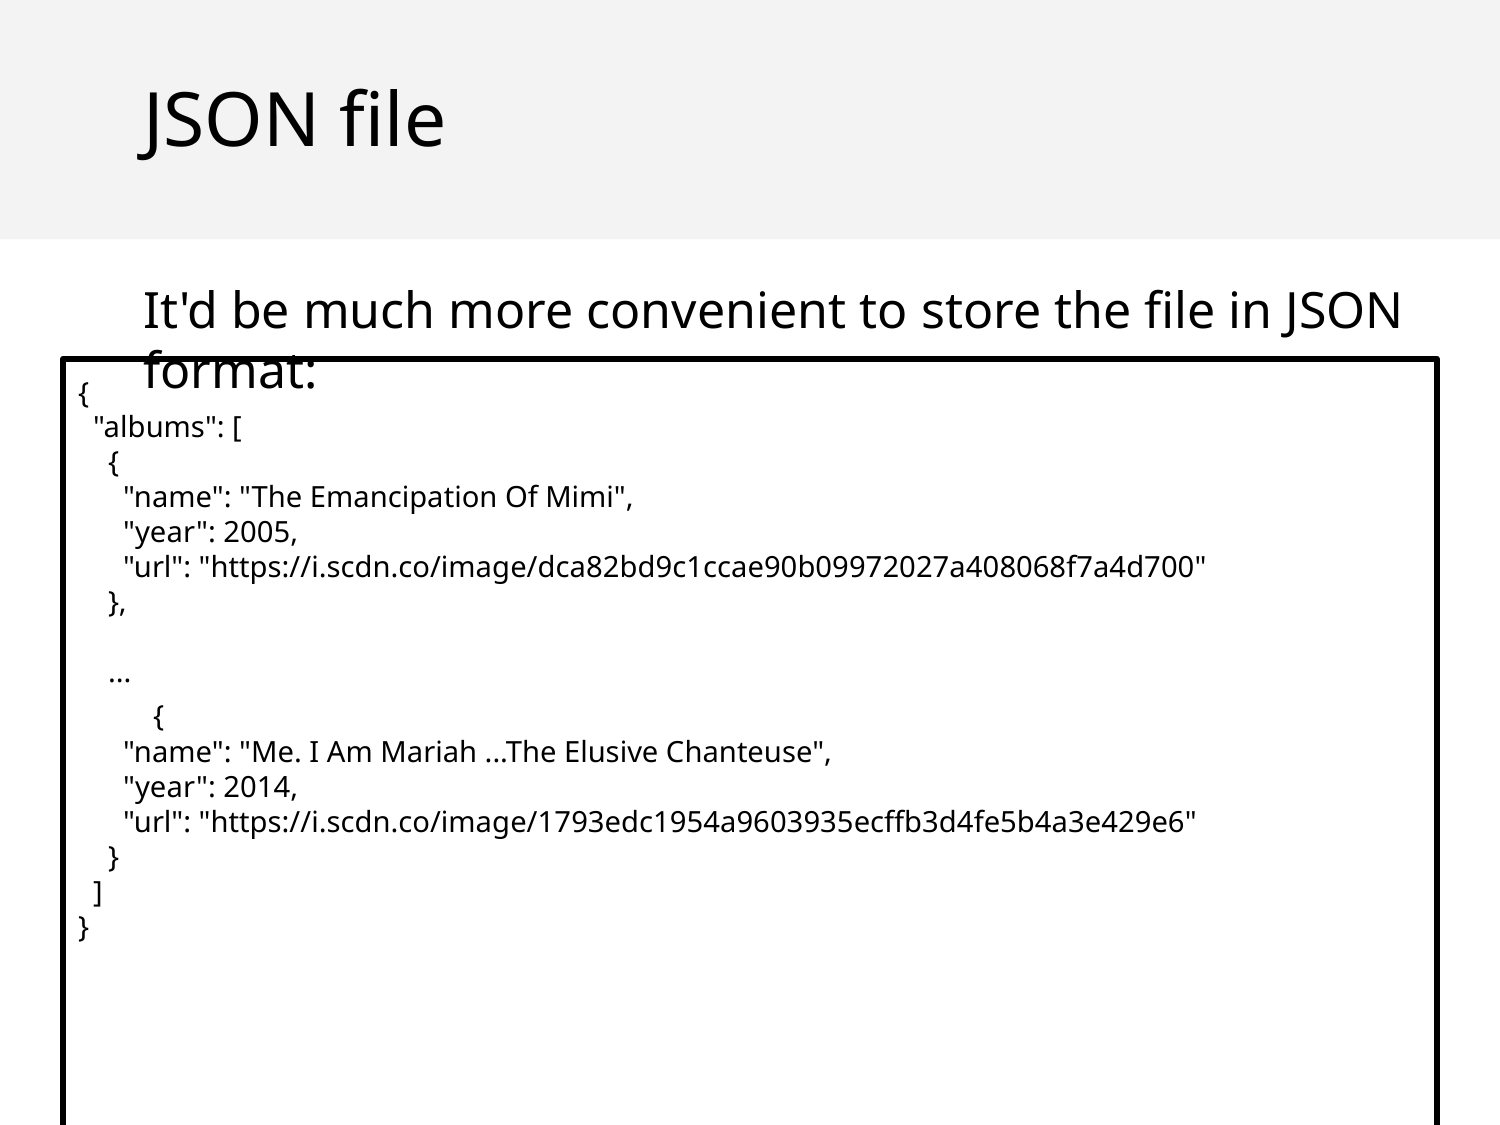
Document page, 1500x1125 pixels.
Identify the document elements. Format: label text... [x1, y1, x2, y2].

text_box { "albums": [ { "name": "The Emancipation Of Mimi", "year": 2005, "url": "https://i.scdn.co/image/dca82bd9c1ccae90b09972027a408068f7a4d700" }, ... { "name": "Me. I Am Mariah ...The Elusive Chanteuse", "year": 2014, "url": "https://i.scdn.co/image/1793edc1954a9603935ecffb3d4fe5b4a3e429e6" } ] } [63, 358, 1437, 1125]
title JSON file [128, 56, 1372, 183]
text_box It'd be much more convenient to store the file in JSON format: [128, 264, 1425, 334]
